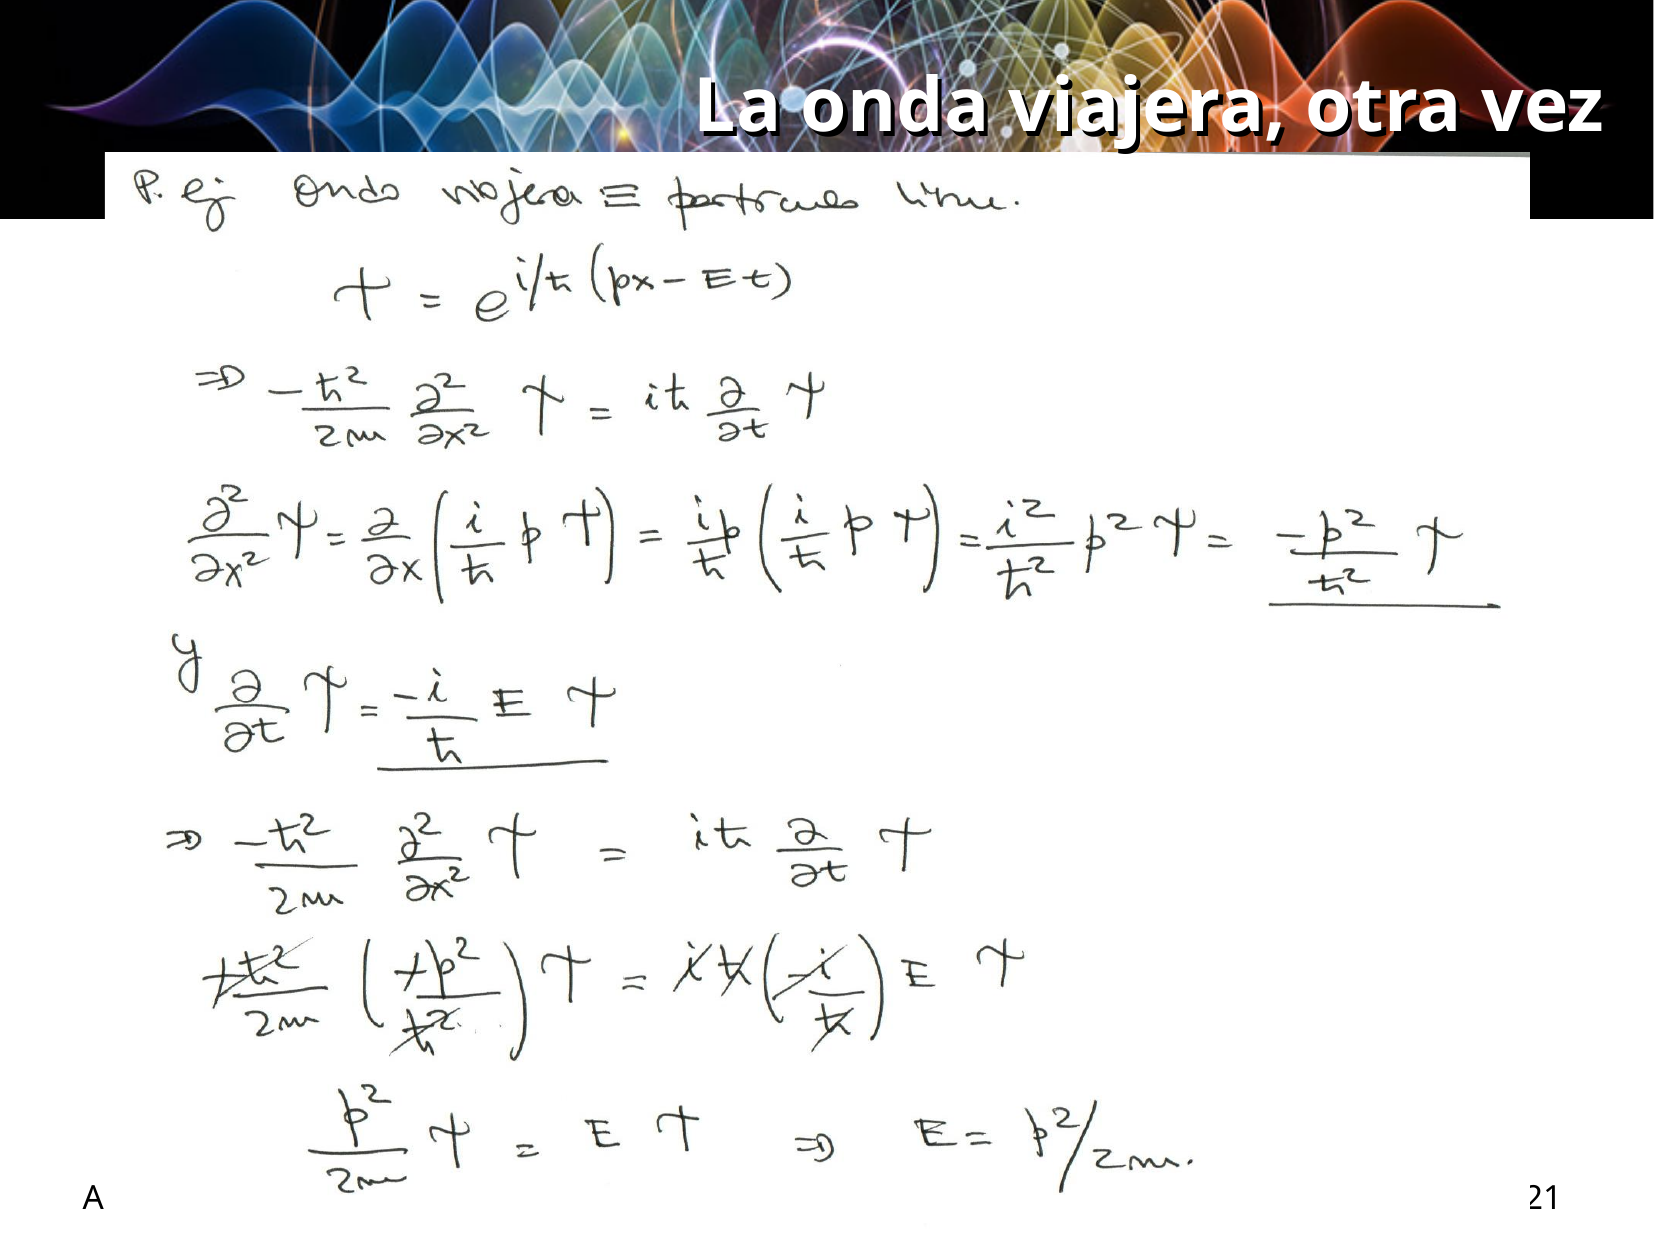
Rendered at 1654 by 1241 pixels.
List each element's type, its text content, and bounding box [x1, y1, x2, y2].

picture [0, 0, 1654, 1231]
title La onda viajera, otra vez [45, 15, 1606, 191]
